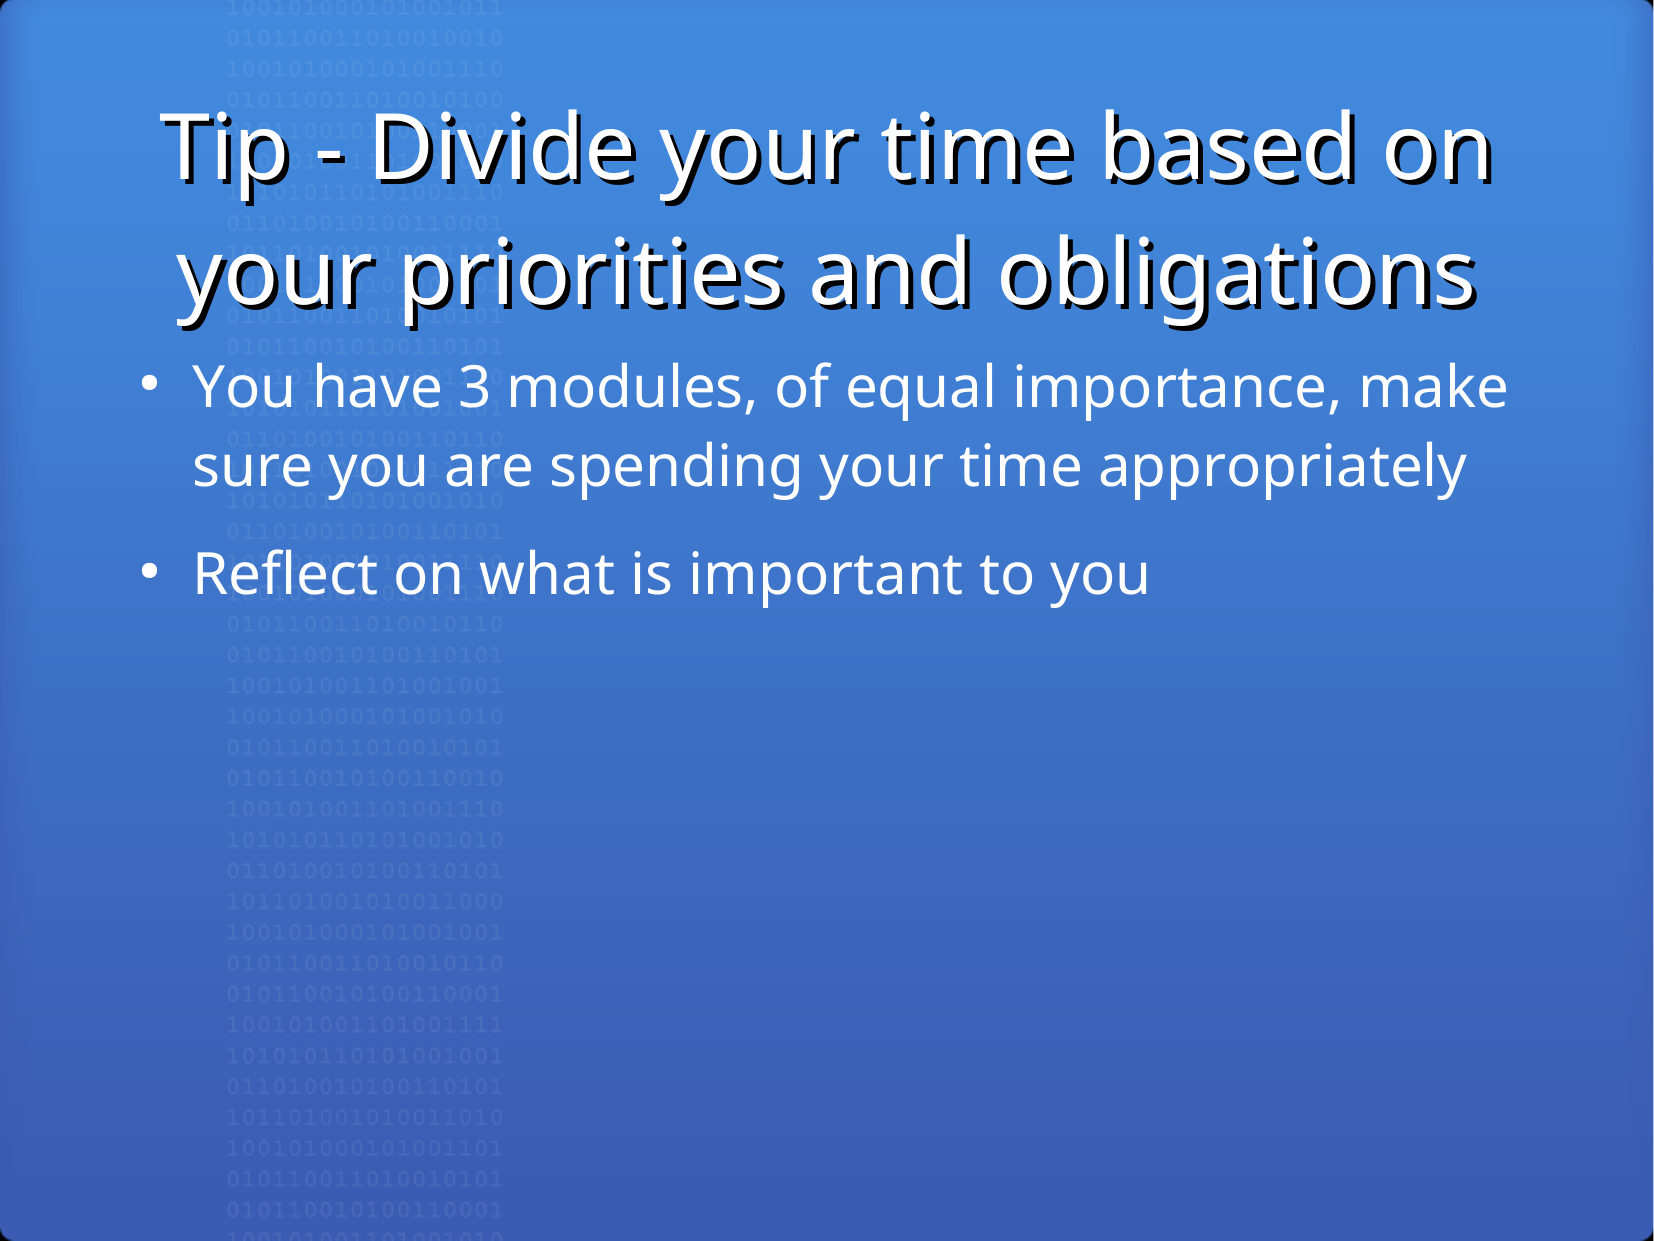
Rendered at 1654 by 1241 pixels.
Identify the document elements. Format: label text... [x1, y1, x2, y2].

list You have 3 modules, of equal importance, make sure you are spending your time appropriately Reflect on what is important to you [121, 344, 1534, 1127]
picture [0, 0, 1654, 1241]
title Tip - Divide your time based on your priorities and obligations [121, 99, 1534, 314]
